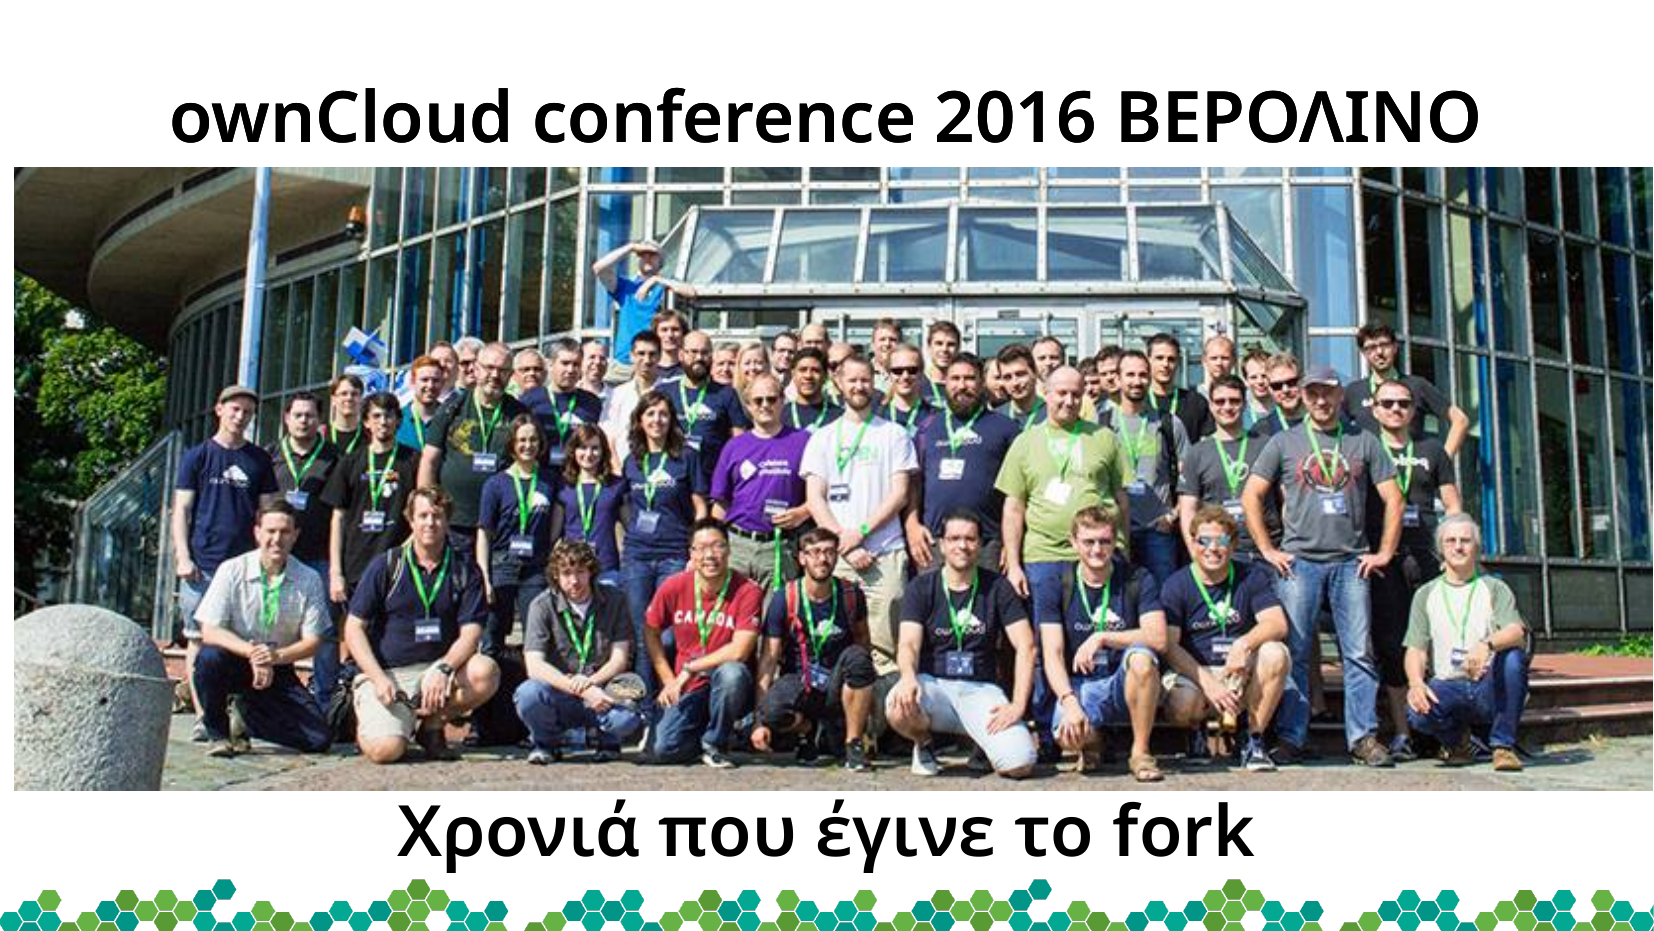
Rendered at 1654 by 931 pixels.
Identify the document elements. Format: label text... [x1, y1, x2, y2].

picture [14, 167, 1653, 791]
title ownCloud conference 2016 ΒΕΡΟΛΙΝΟ [123, 32, 1530, 198]
title Χρονιά που έγινε το fork [123, 751, 1530, 908]
picture [0, 871, 1654, 931]
